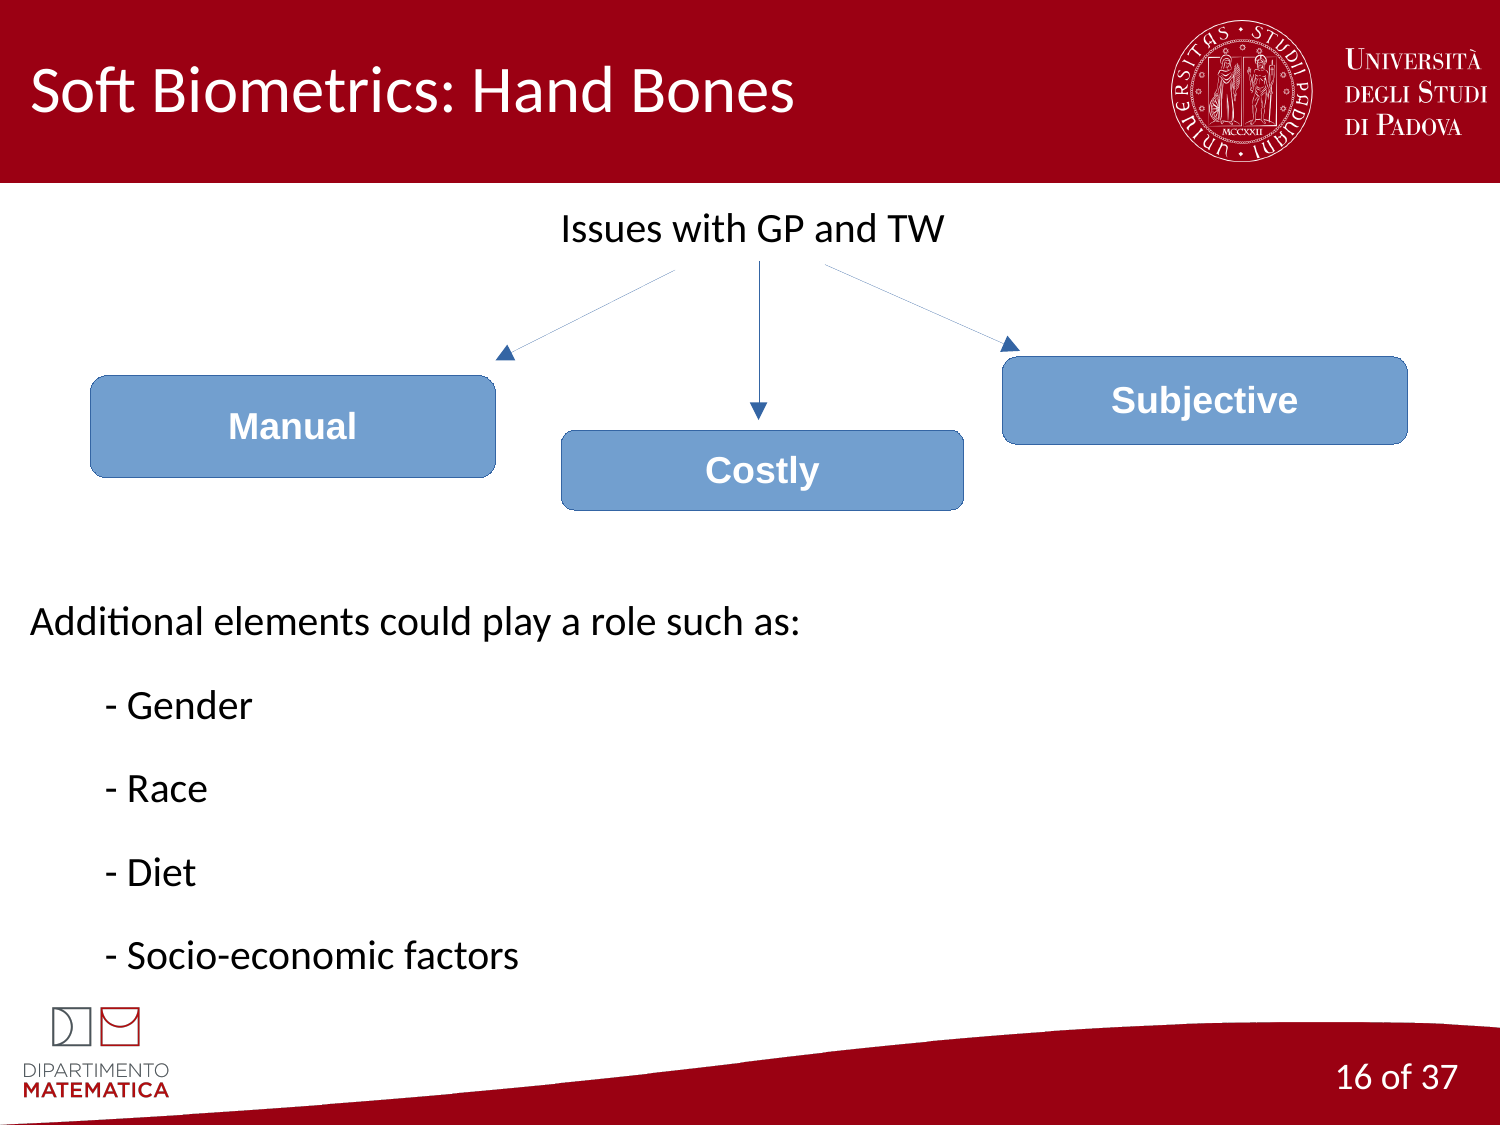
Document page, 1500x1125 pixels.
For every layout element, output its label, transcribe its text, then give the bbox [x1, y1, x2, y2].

title Soft Biometrics: Hand Bones [0, 0, 1159, 183]
text_box Costly [561, 430, 964, 511]
text_box Additional elements could play a role such as: - Gender - Race - Diet - Socio-economic factors [15, 597, 1381, 988]
picture [1171, 20, 1487, 162]
text_box Manual [90, 375, 496, 478]
text_box Issues with GP and TW [340, 204, 1166, 261]
text_box Subjective [1002, 356, 1408, 445]
slide_number <number> of 37 [1136, 1044, 1474, 1104]
picture [0, 1007, 1500, 1125]
